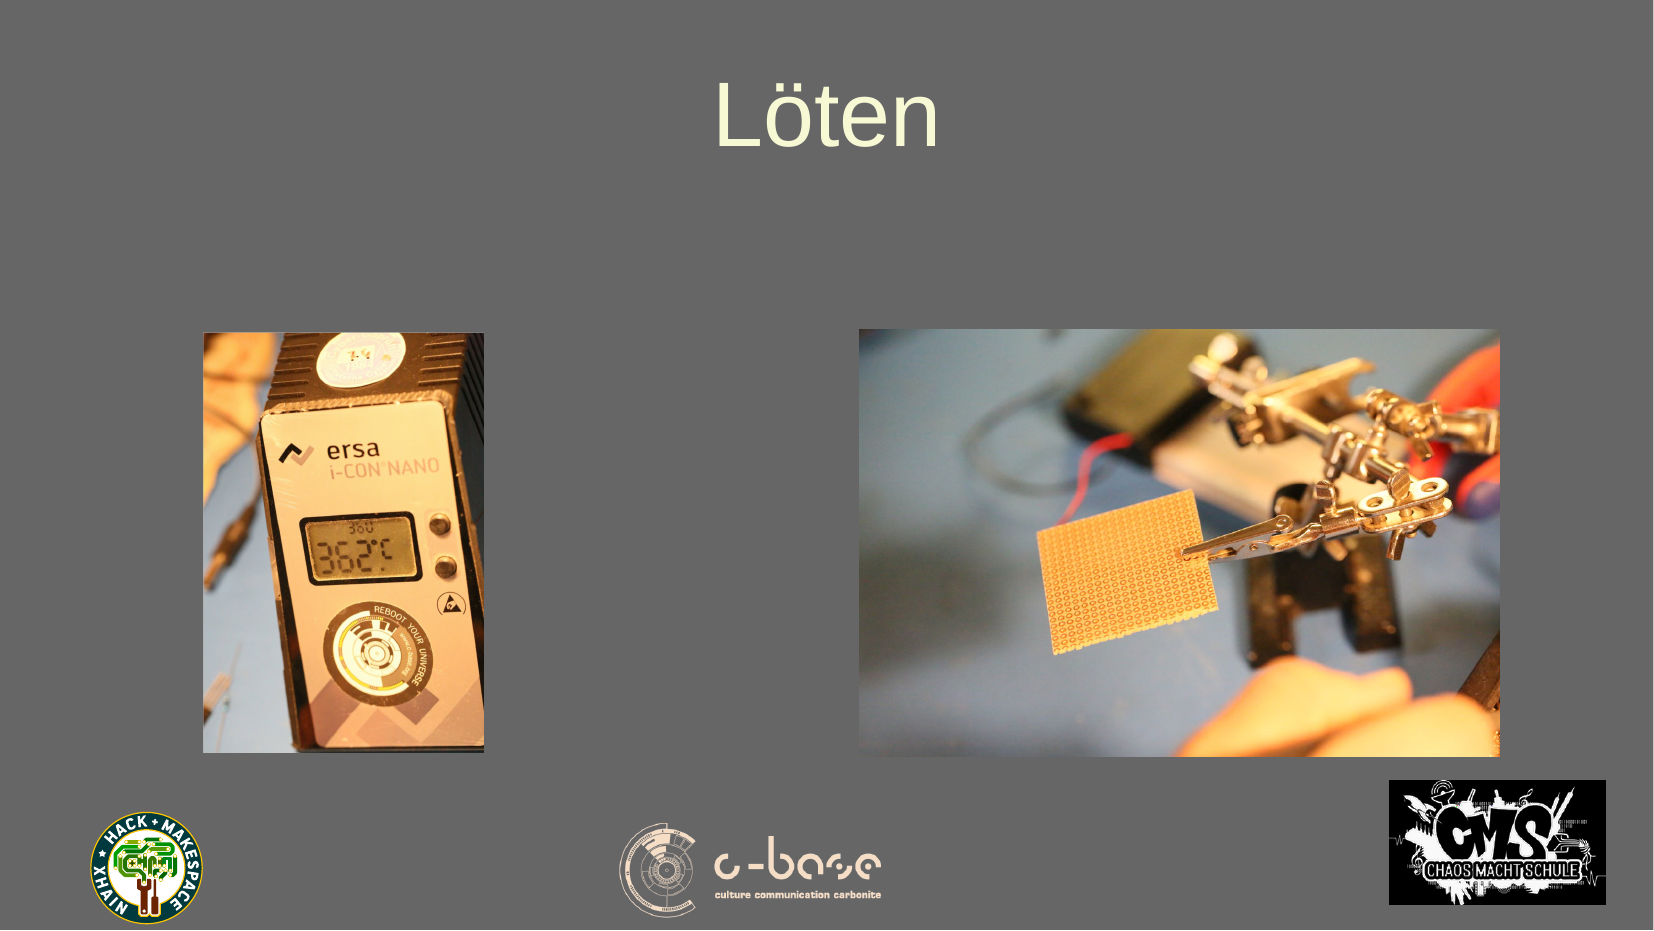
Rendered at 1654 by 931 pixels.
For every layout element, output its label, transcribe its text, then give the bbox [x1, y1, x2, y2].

picture [1389, 780, 1606, 905]
picture [203, 332, 484, 753]
picture [609, 809, 897, 931]
title Löten [82, 37, 1571, 193]
picture [859, 329, 1500, 757]
